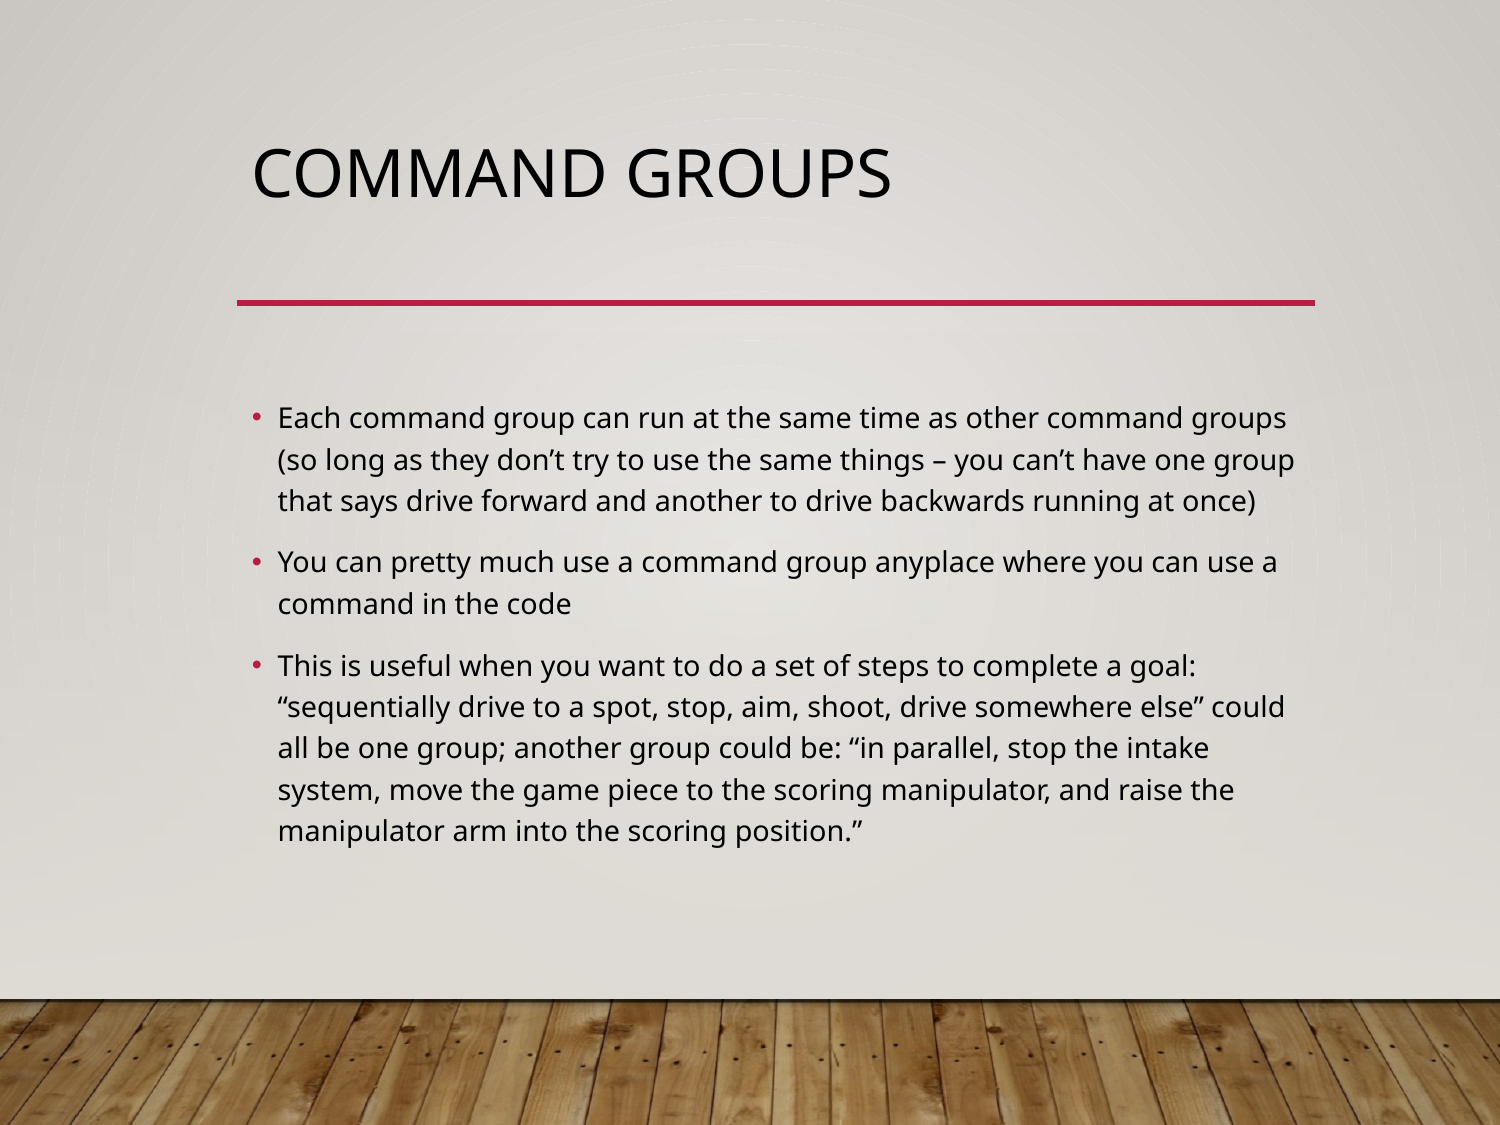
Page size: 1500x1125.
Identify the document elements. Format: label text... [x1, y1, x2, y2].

picture [0, 999, 1500, 1125]
list Each command group can run at the same time as other command groups (so long as they don’t try to use the same things – you can’t have one group that says drive forward and another to drive backwards running at once) You can pretty much use a command group anyplace where you can use a command in the code This is useful when you want to do a set of steps to complete a goal: “sequentially drive to a spot, stop, aim, shoot, drive somewhere else” could all be one group; another group could be: “in parallel, stop the intake system, move the game piece to the scoring manipulator, and raise the manipulator arm into the scoring position.” [236, 330, 1315, 897]
title Command Groups [236, 131, 1315, 305]
